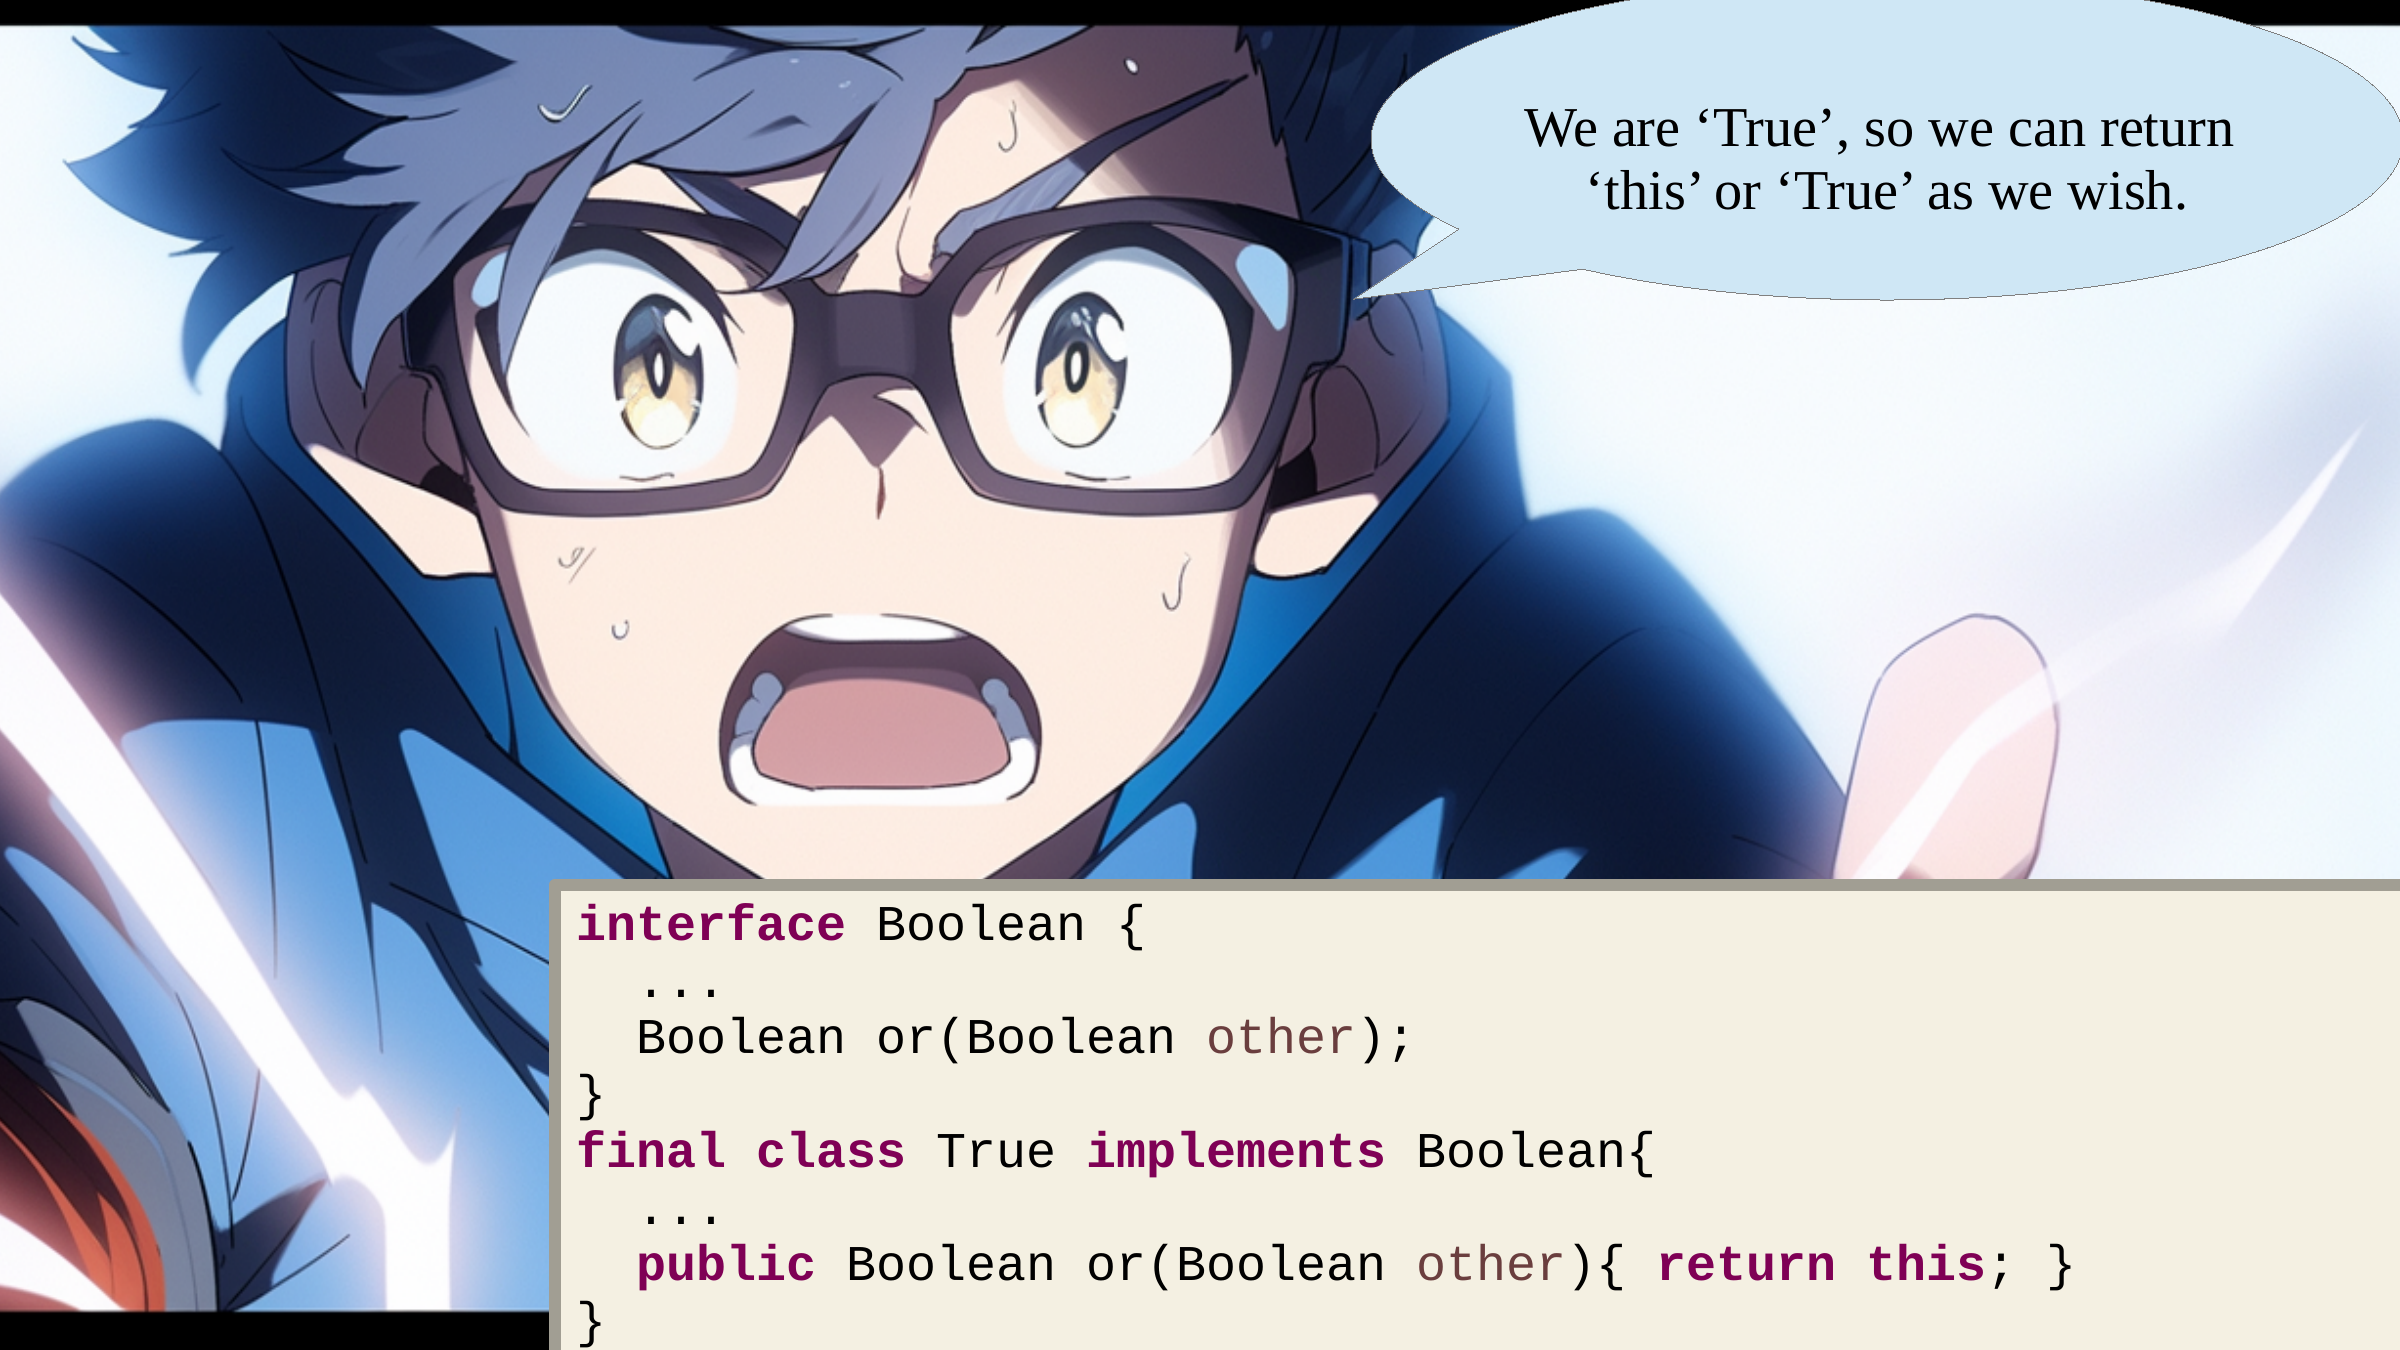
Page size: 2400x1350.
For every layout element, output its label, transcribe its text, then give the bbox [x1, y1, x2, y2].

picture [2151, 0, 2400, 118]
text_box interface Boolean { ... Boolean or(Boolean other); } final class True implements Boolean{ ... public Boolean or(Boolean other){ return this; } } [555, 885, 2400, 1350]
text_box We are ‘True’, so we can return ‘this’ or ‘True’ as we wish. [1353, 0, 2400, 301]
picture [0, 0, 2400, 1350]
